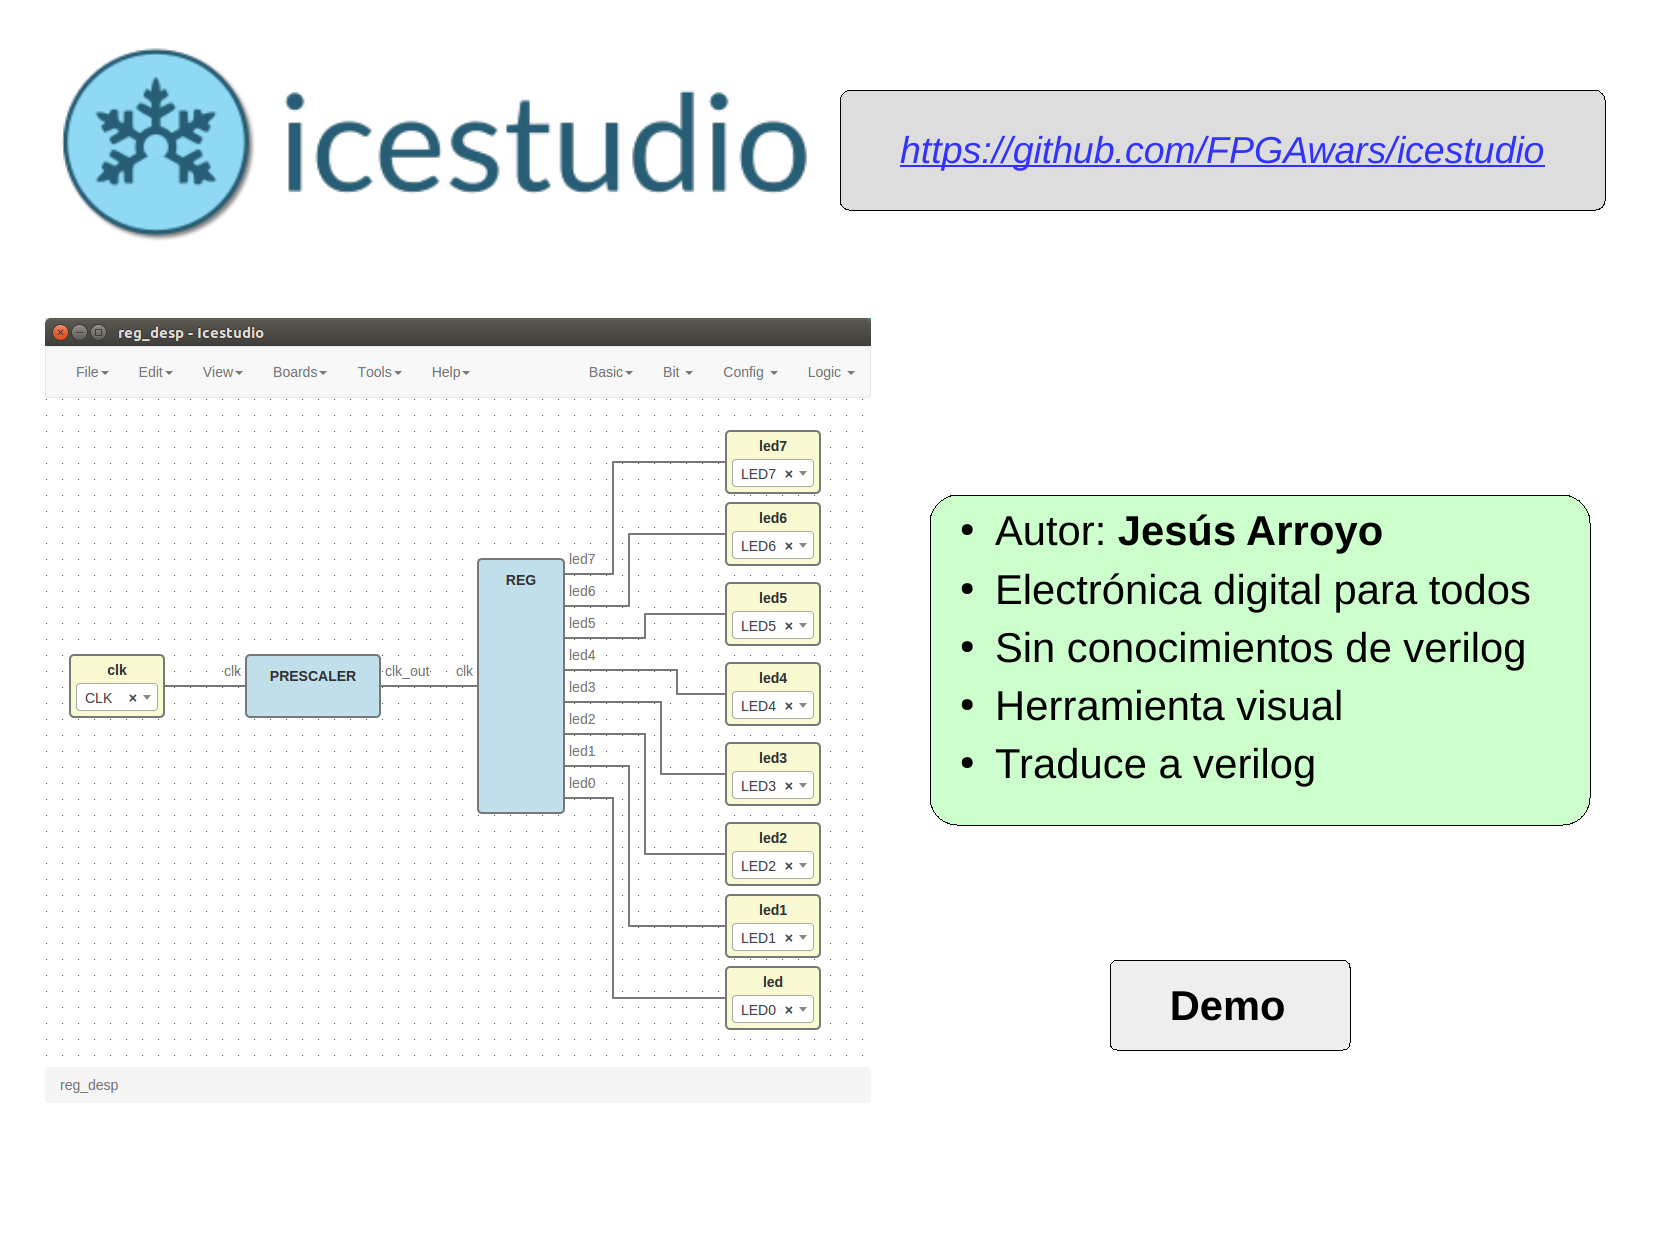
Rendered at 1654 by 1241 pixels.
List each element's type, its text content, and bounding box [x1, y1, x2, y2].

text_box [930, 495, 1578, 822]
text_box Demo [1155, 975, 1306, 1051]
picture [43, 30, 826, 256]
text_box Autor: Jesús Arroyo Electrónica digital para todos Sin conocimientos de verilog Herramienta visual Traduce a verilog [945, 500, 1606, 912]
text_box https://github.com/FPGAwars/icestudio [840, 90, 1606, 211]
text_box [1110, 960, 1351, 1051]
picture [45, 318, 871, 1104]
